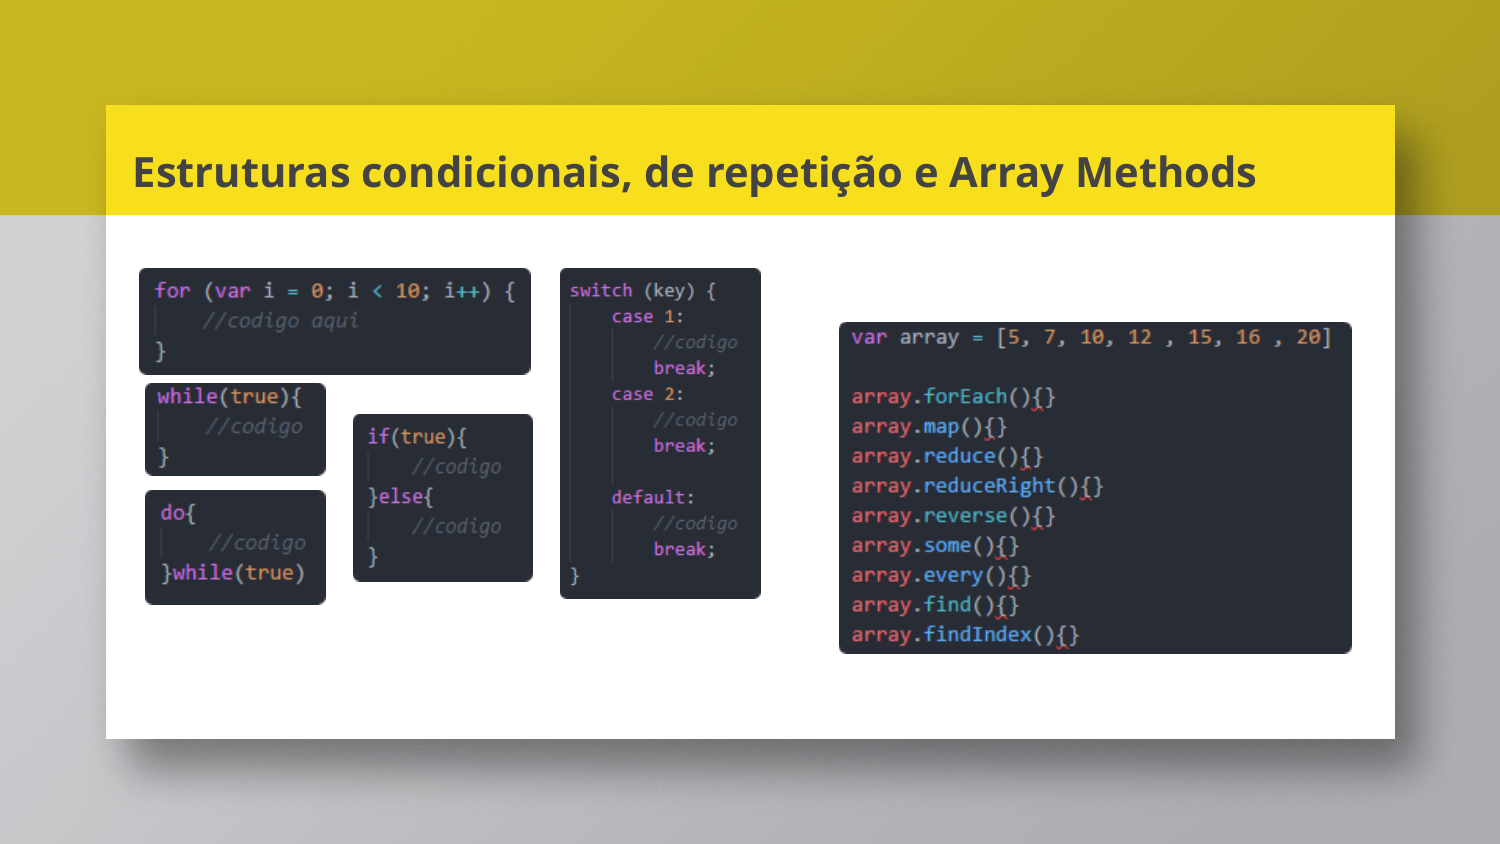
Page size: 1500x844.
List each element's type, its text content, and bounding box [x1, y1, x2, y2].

title Estruturas condicionais, de repetição e Array Methods [117, 100, 1409, 211]
picture [0, 0, 1500, 844]
